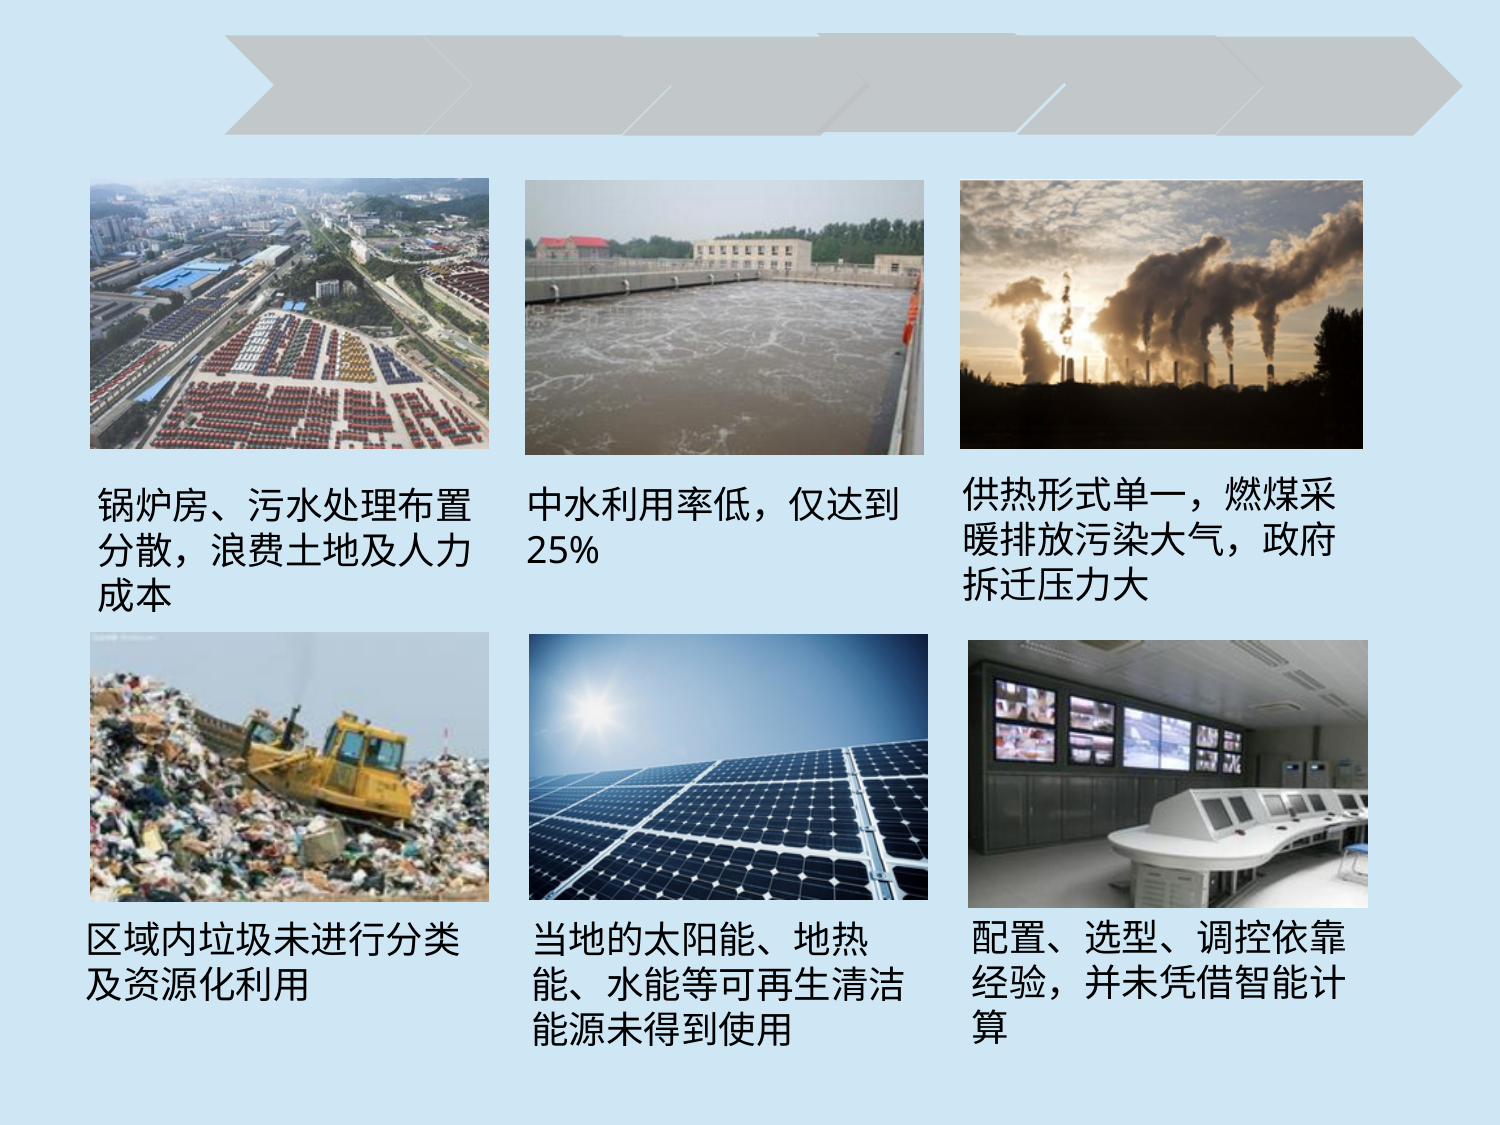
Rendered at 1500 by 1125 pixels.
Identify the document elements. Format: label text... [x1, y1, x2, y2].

text_box 供热形式单一，燃煤采暖排放污染大气，政府拆迁压力大 [947, 463, 1386, 614]
text_box 当地的太阳能、地热能、水能等可再生清洁能源未得到使用 [516, 908, 934, 1059]
text_box 中水利用率低，仅达到25% [511, 473, 936, 579]
picture [90, 632, 489, 902]
picture [968, 640, 1368, 908]
picture [525, 180, 924, 455]
text_box 配置、选型、调控依靠经验，并未凭借智能计算 [957, 907, 1391, 1057]
text_box 锅炉房、污水处理布置分散，浪费土地及人力成本 [82, 474, 498, 625]
picture [529, 634, 928, 900]
text_box 区域内垃圾未进行分类及资源化利用 [71, 908, 505, 1014]
picture [90, 178, 489, 449]
picture [960, 179, 1363, 449]
text_box [224, 33, 1463, 136]
